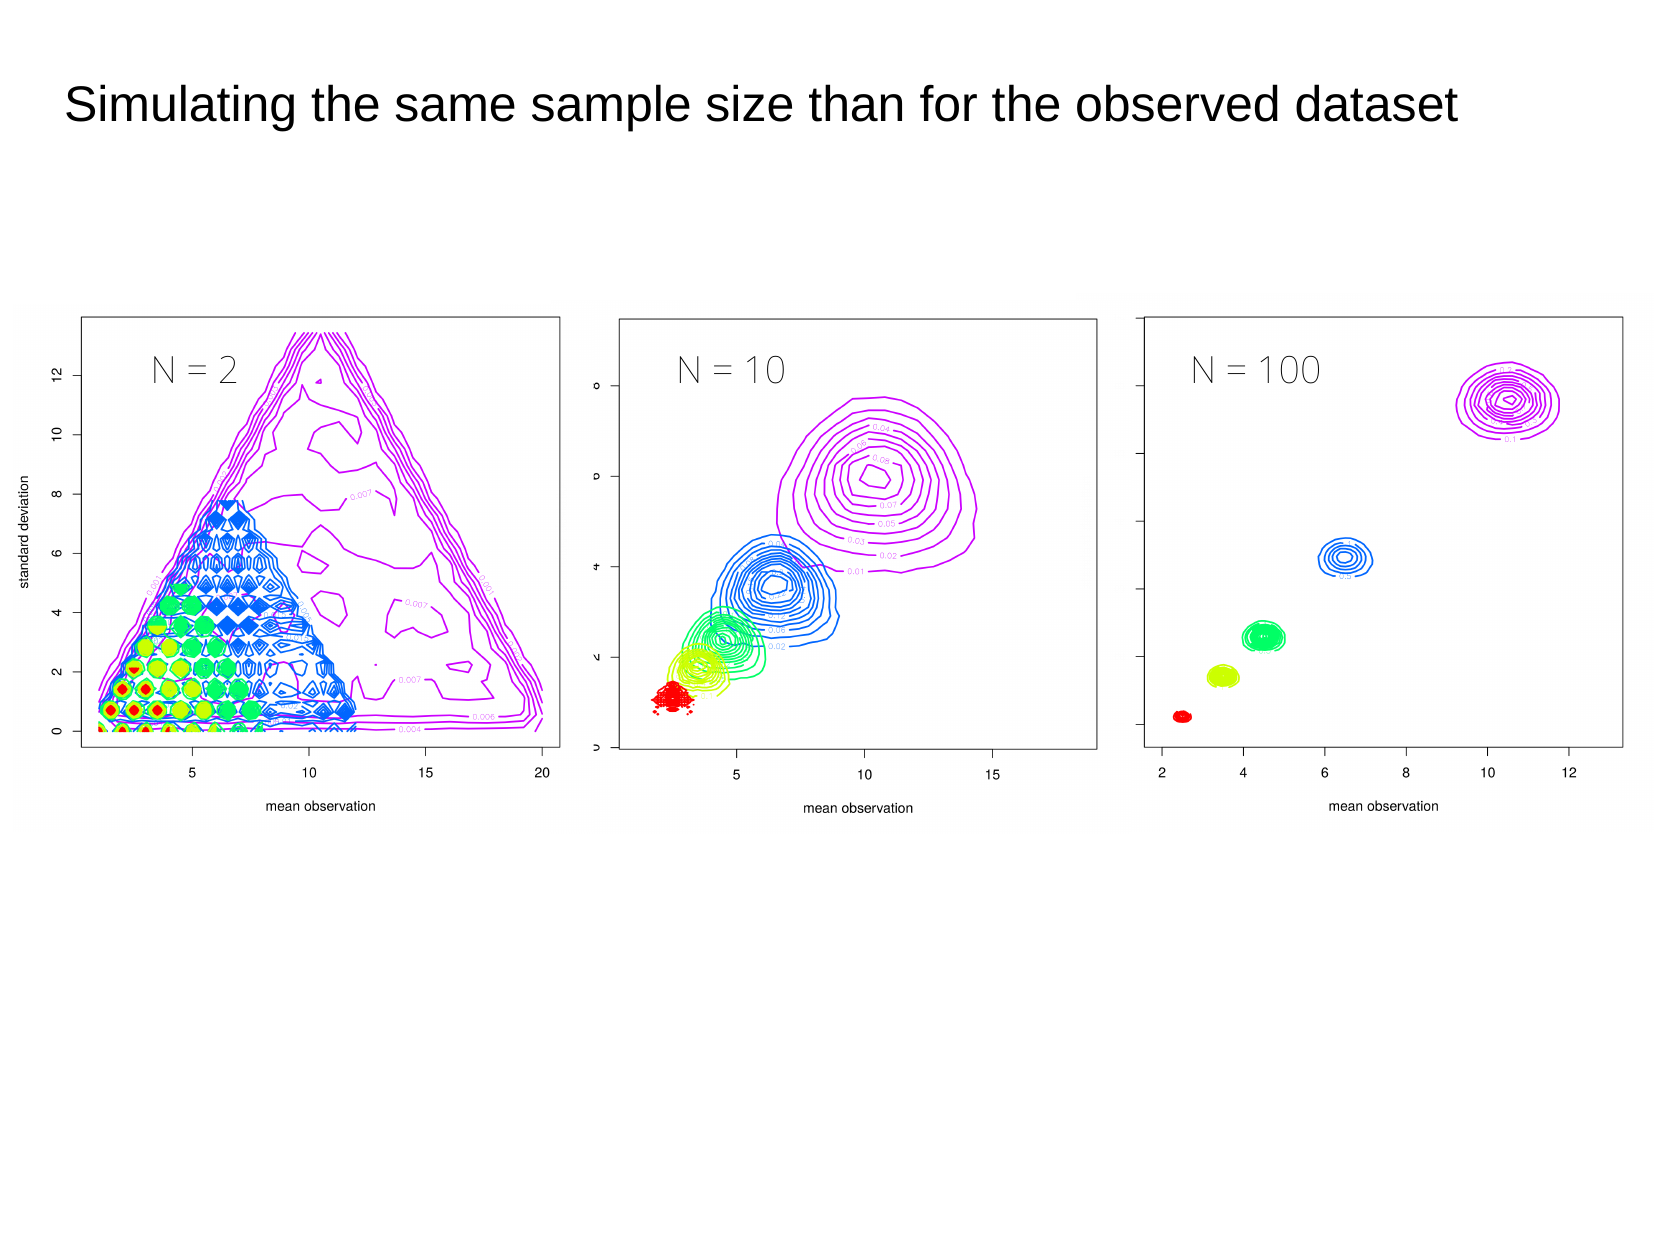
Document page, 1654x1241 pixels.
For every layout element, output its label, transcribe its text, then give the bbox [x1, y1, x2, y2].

picture [13, 293, 1654, 834]
text_box N = 10 [661, 336, 803, 394]
text_box Simulating the same sample size than for the observed dataset [49, 68, 1628, 251]
text_box N = 100 [1175, 336, 1338, 394]
text_box N = 2 [135, 336, 257, 394]
